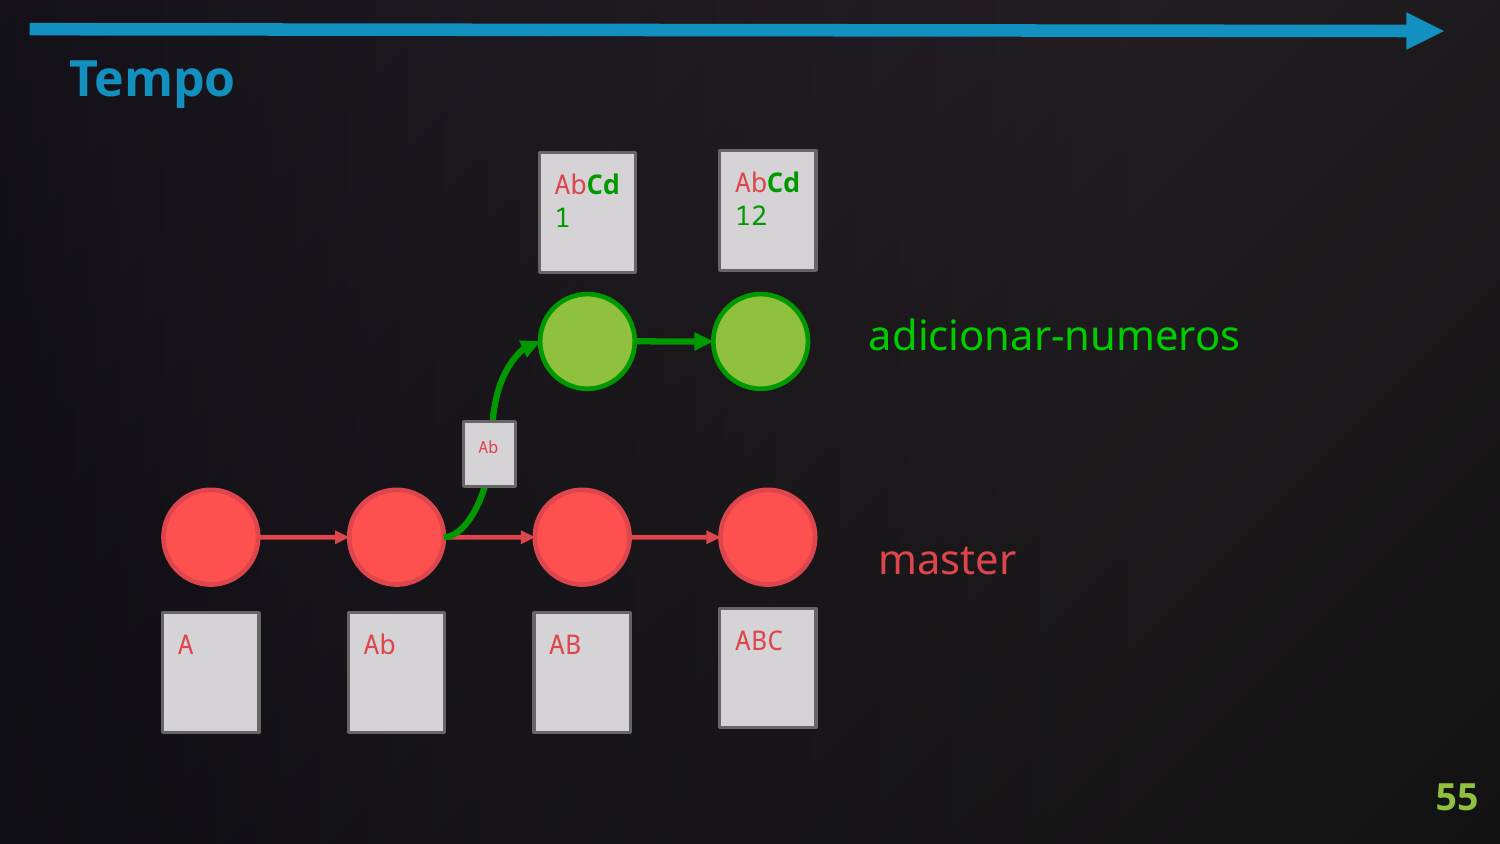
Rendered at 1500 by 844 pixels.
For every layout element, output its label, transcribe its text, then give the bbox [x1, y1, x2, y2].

text_box A [162, 612, 259, 733]
text_box Tempo [54, 31, 623, 138]
text_box ABC [719, 608, 816, 728]
text_box Ab [463, 421, 516, 487]
text_box master [863, 517, 1151, 582]
text_box [720, 489, 816, 585]
text_box AB [534, 612, 631, 733]
text_box [713, 294, 808, 389]
text_box adicionar-numeros [853, 294, 1288, 359]
text_box [349, 489, 444, 585]
text_box [534, 489, 630, 585]
text_box AbCd 1 [539, 152, 636, 273]
text_box [540, 294, 635, 389]
slide_number <number> [1407, 752, 1494, 844]
text_box AbCd 12 [719, 150, 816, 271]
text_box Ab [348, 612, 445, 733]
text_box [163, 489, 259, 585]
